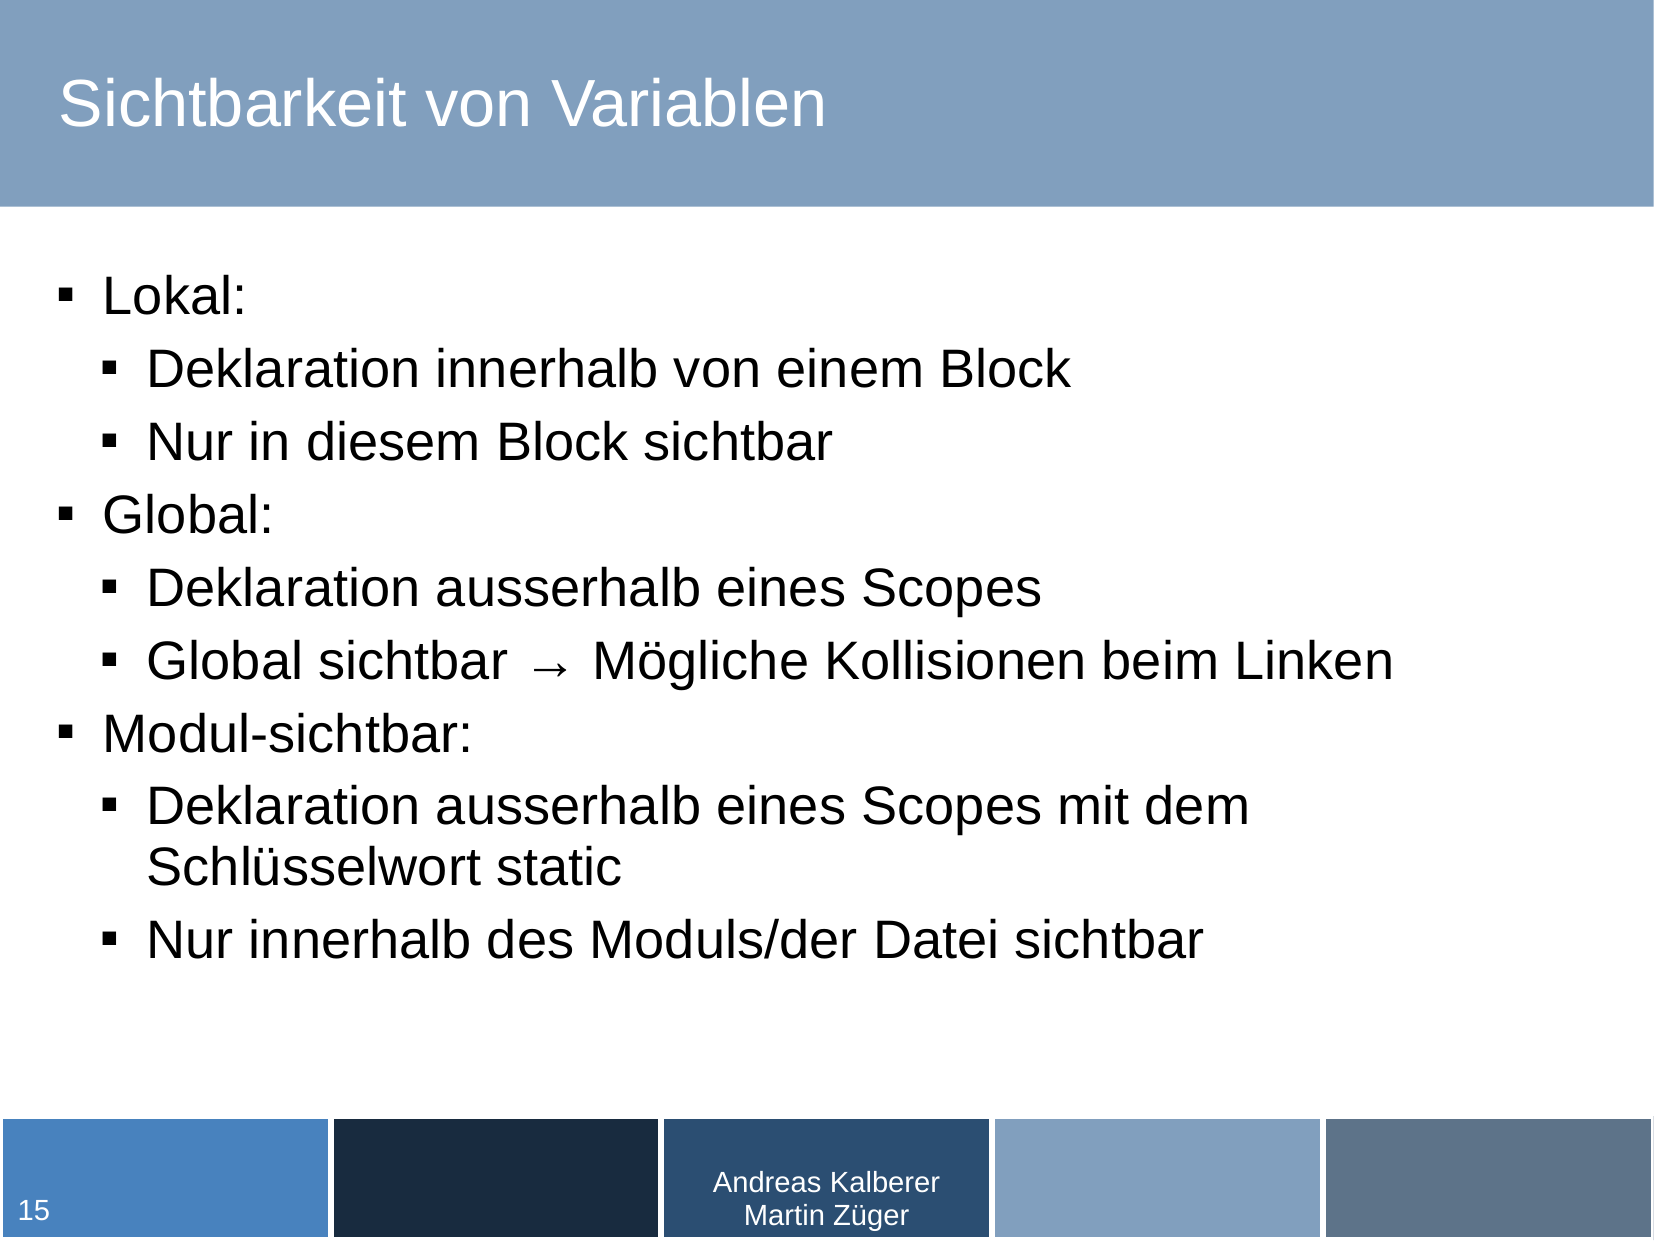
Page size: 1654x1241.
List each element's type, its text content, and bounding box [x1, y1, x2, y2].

list Lokal: Deklaration innerhalb von einem Block Nur in diesem Block sichtbar Global: Deklaration ausserhalb eines Scopes Global sichtbar → Mögliche Kollisionen beim Linken Modul-sichtbar: Deklaration ausserhalb eines Scopes mit dem Schlüsselwort static Nur innerhalb des Moduls/der Datei sichtbar [59, 265, 1595, 986]
title Sichtbarkeit von Variablen [59, 29, 1595, 178]
